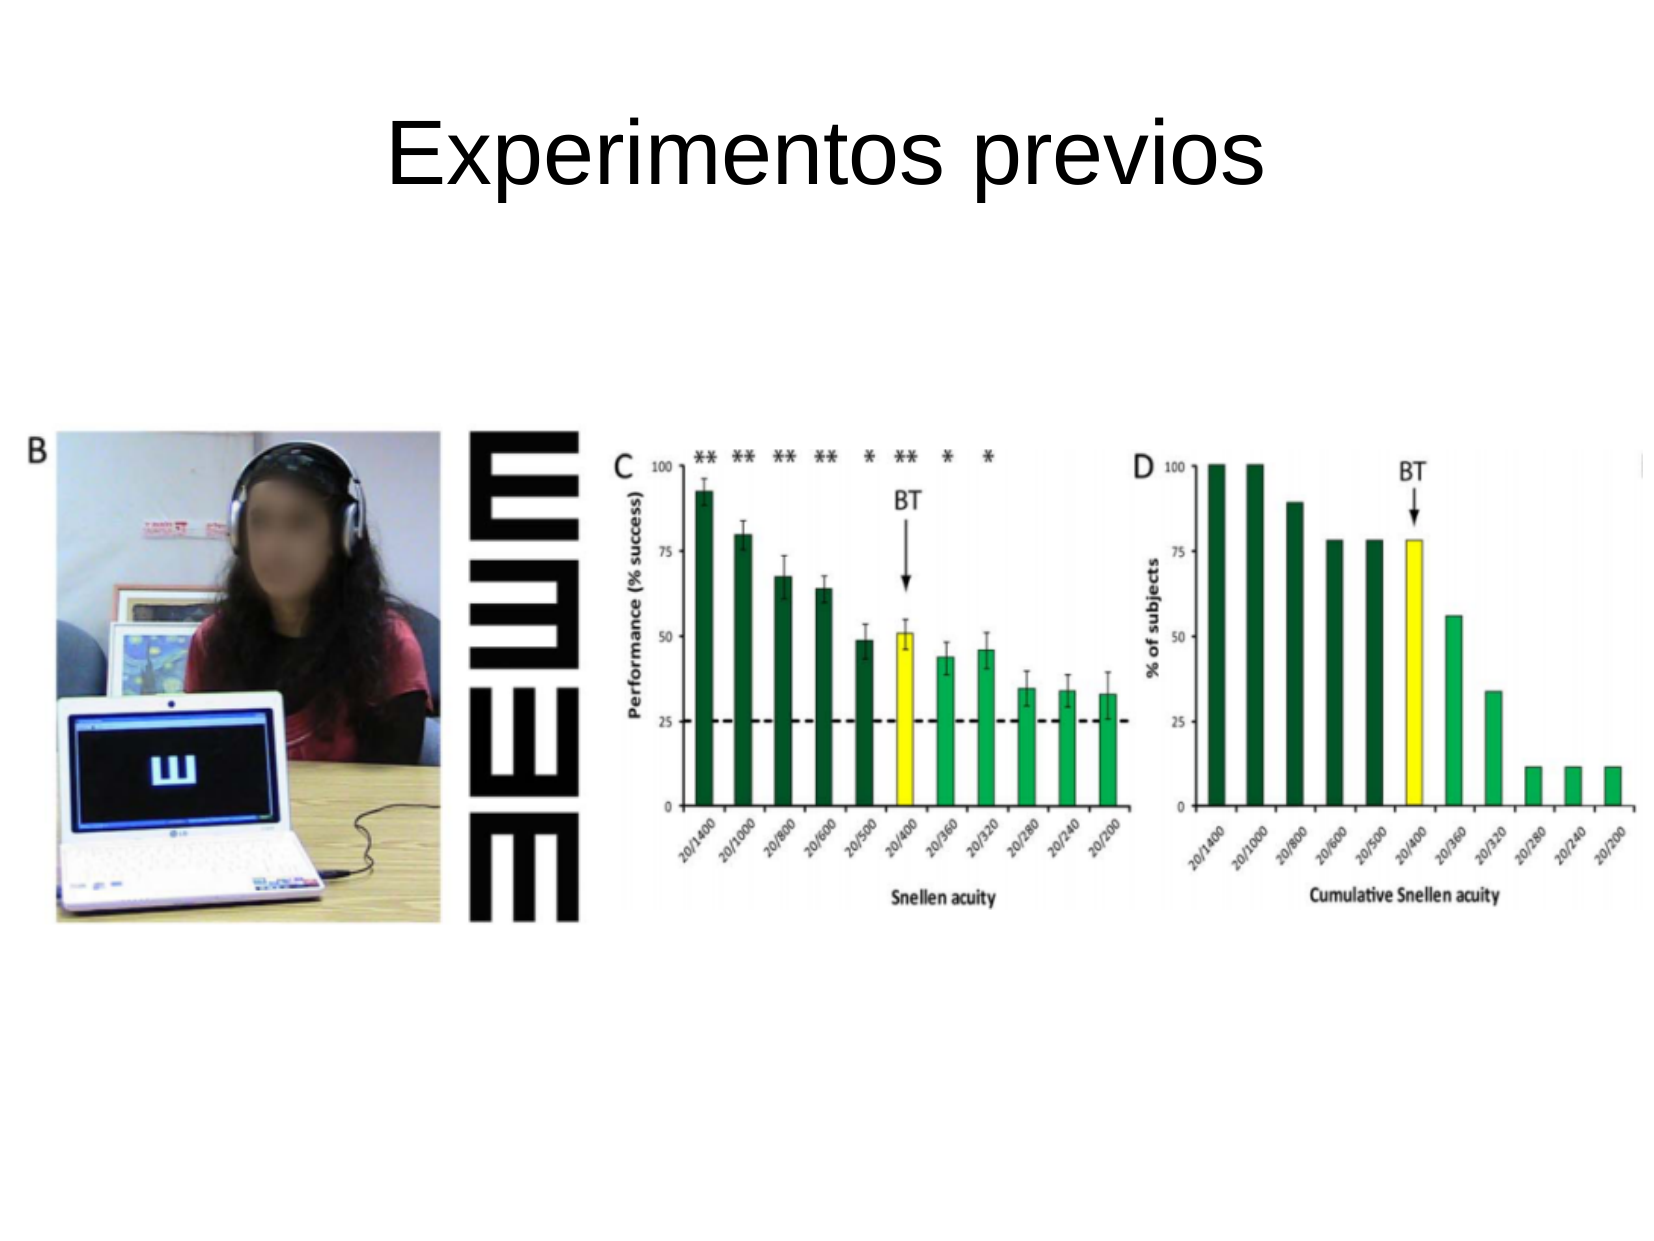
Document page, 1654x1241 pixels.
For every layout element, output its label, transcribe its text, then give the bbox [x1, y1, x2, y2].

picture [23, 422, 594, 934]
title Experimentos previos [82, 49, 1571, 257]
picture [602, 449, 1643, 910]
